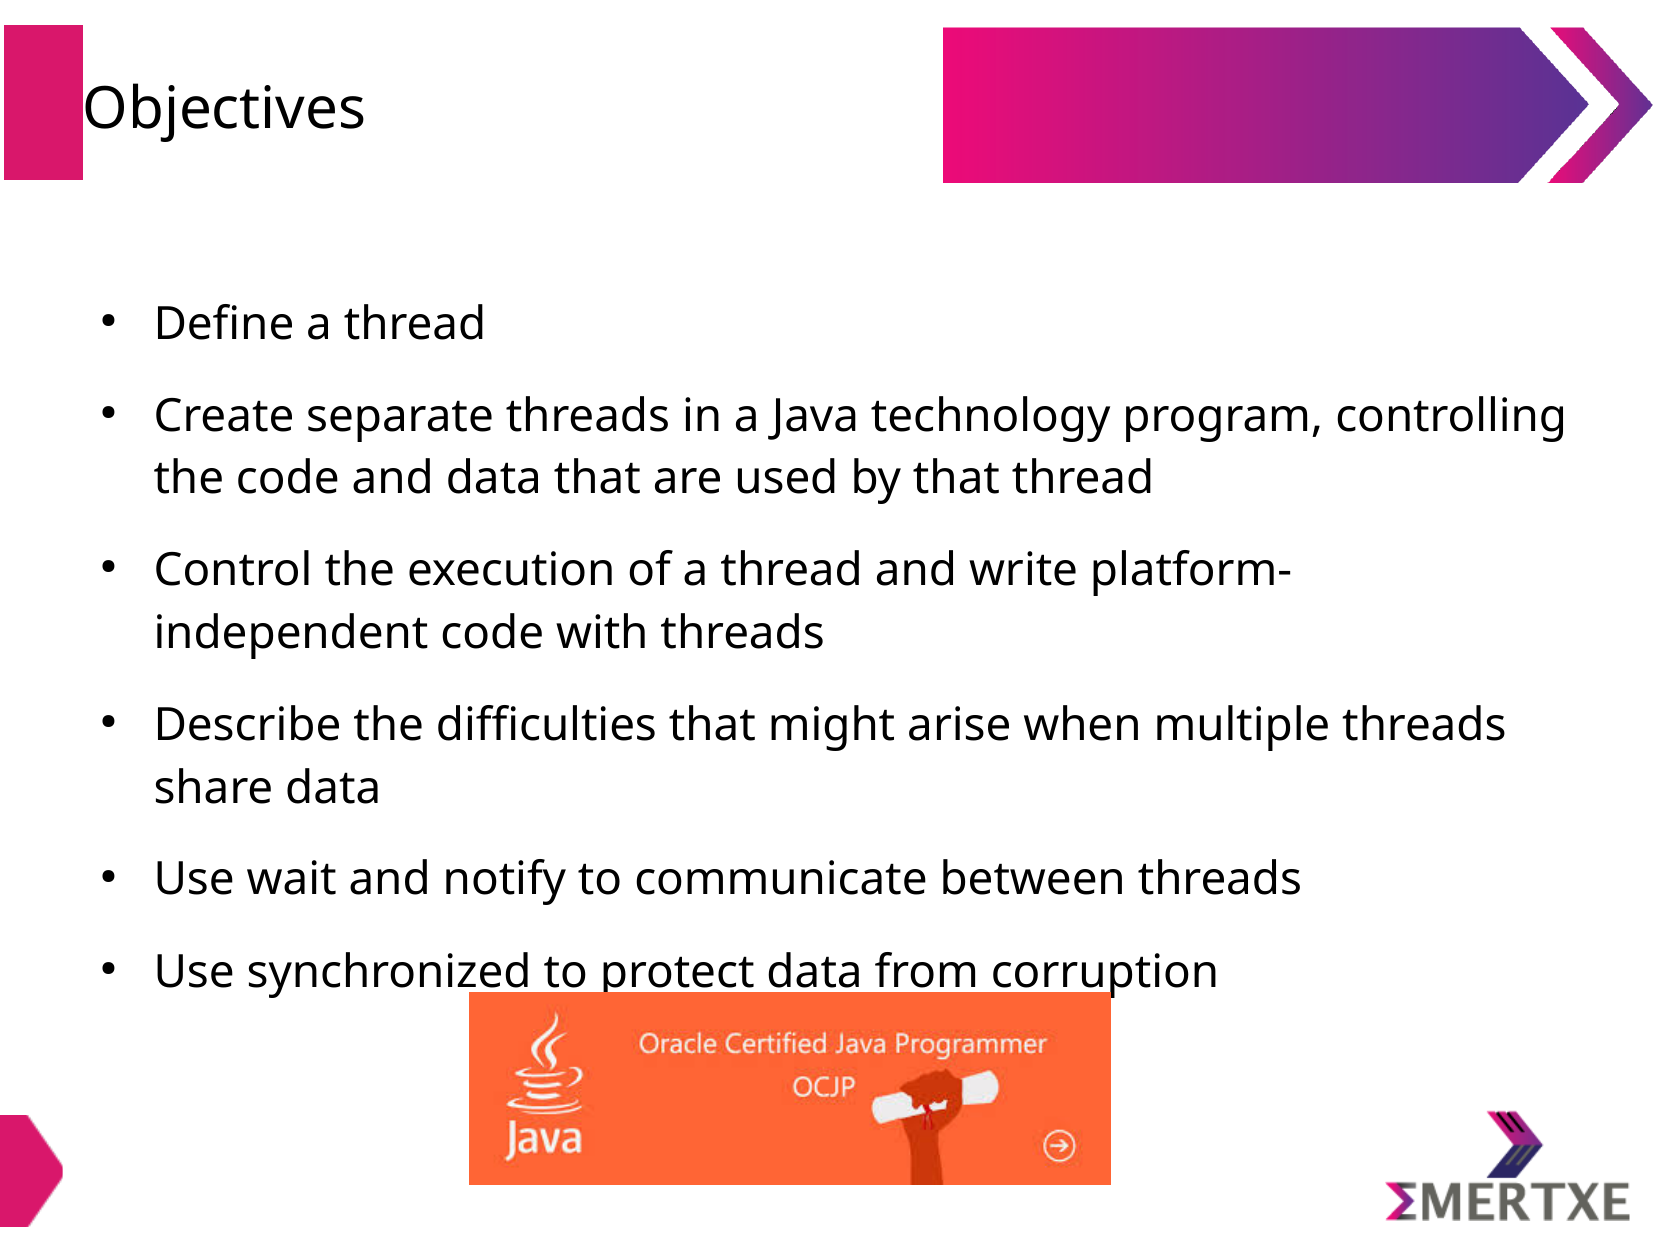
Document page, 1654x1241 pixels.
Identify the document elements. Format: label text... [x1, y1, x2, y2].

list Define a thread Create separate threads in a Java technology program, controlling the code and data that are used by that thread Control the execution of a thread and write platform- independent code with threads Describe the difficulties that might arise when multiple threads share data Use wait and notify to communicate between threads Use synchronized to protect data from corruption [82, 290, 1571, 1010]
picture [1385, 1107, 1631, 1221]
title Objectives [82, 2, 1571, 210]
picture [1571, 27, 1653, 183]
picture [469, 992, 1111, 1186]
